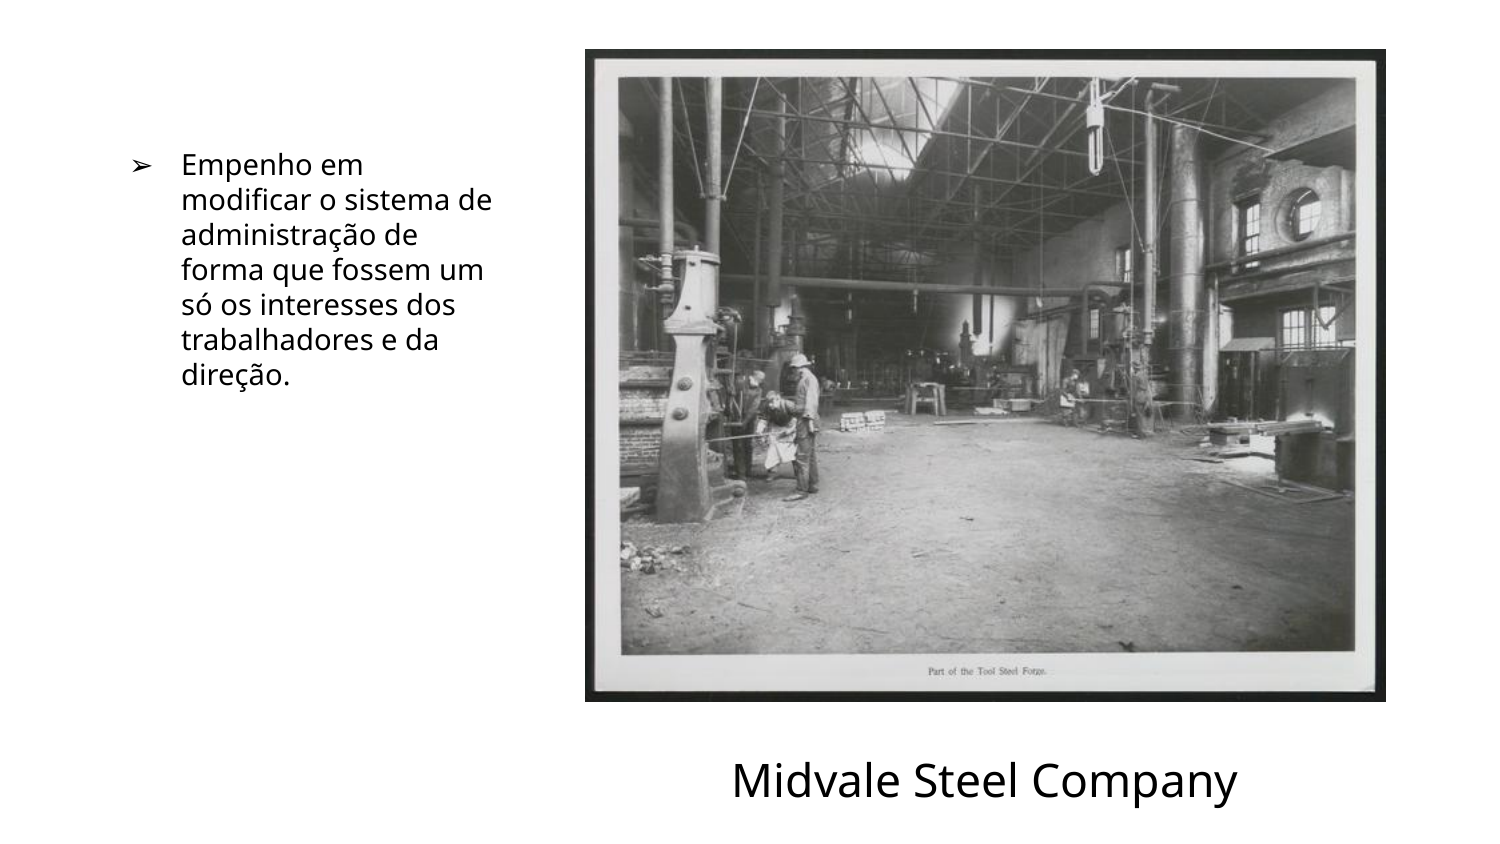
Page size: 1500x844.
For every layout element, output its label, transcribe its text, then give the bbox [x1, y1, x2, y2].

title Midvale Steel Company [695, 702, 1276, 826]
text_box Empenho em modificar o sistema de administração de forma que fossem um só os interesses dos trabalhadores e da direção. [91, 131, 513, 407]
picture [585, 49, 1386, 702]
